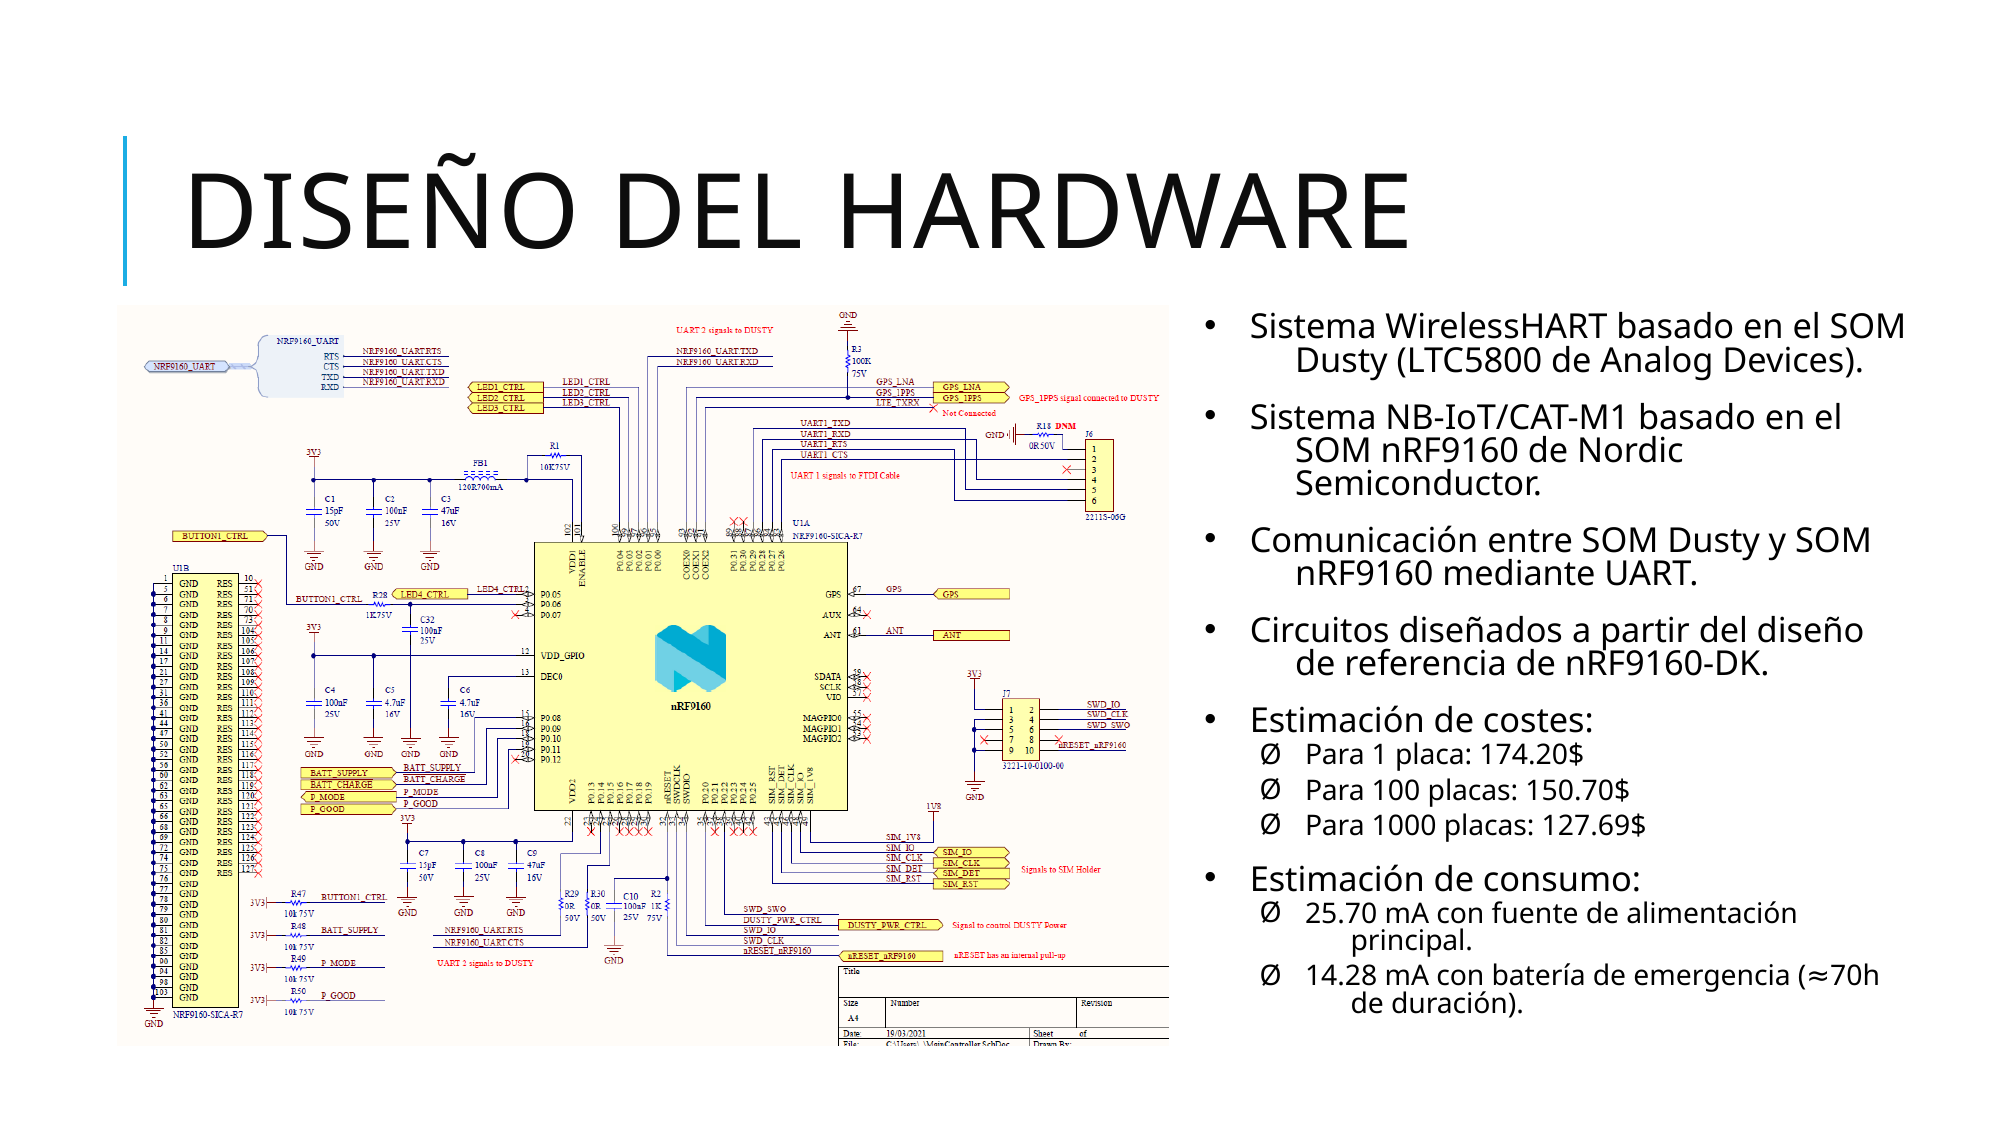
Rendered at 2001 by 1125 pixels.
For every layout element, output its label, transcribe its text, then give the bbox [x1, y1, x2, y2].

list Sistema WirelessHART basado en el SOM Dusty (LTC5800 de Analog Devices). Sistema NB-IoT/CAT-M1 basado en el SOM nRF9160 de Nordic Semiconductor. Comunicación entre SOM Dusty y SOM nRF9160 mediante UART. Circuitos diseñados a partir del diseño de referencia de nRF9160-DK. Estimación de costes: Para 1 placa: 174.20$ Para 100 placas: 150.70$ Para 1000 placas: 127.69$ Estimación de consumo: 25.70 mA con fuente de alimentación principal. 14.28 mA con batería de emergencia (≈70h de duración). [1196, 305, 1921, 1046]
title Diseño del hardware [168, 96, 1763, 343]
picture [117, 305, 1169, 1046]
